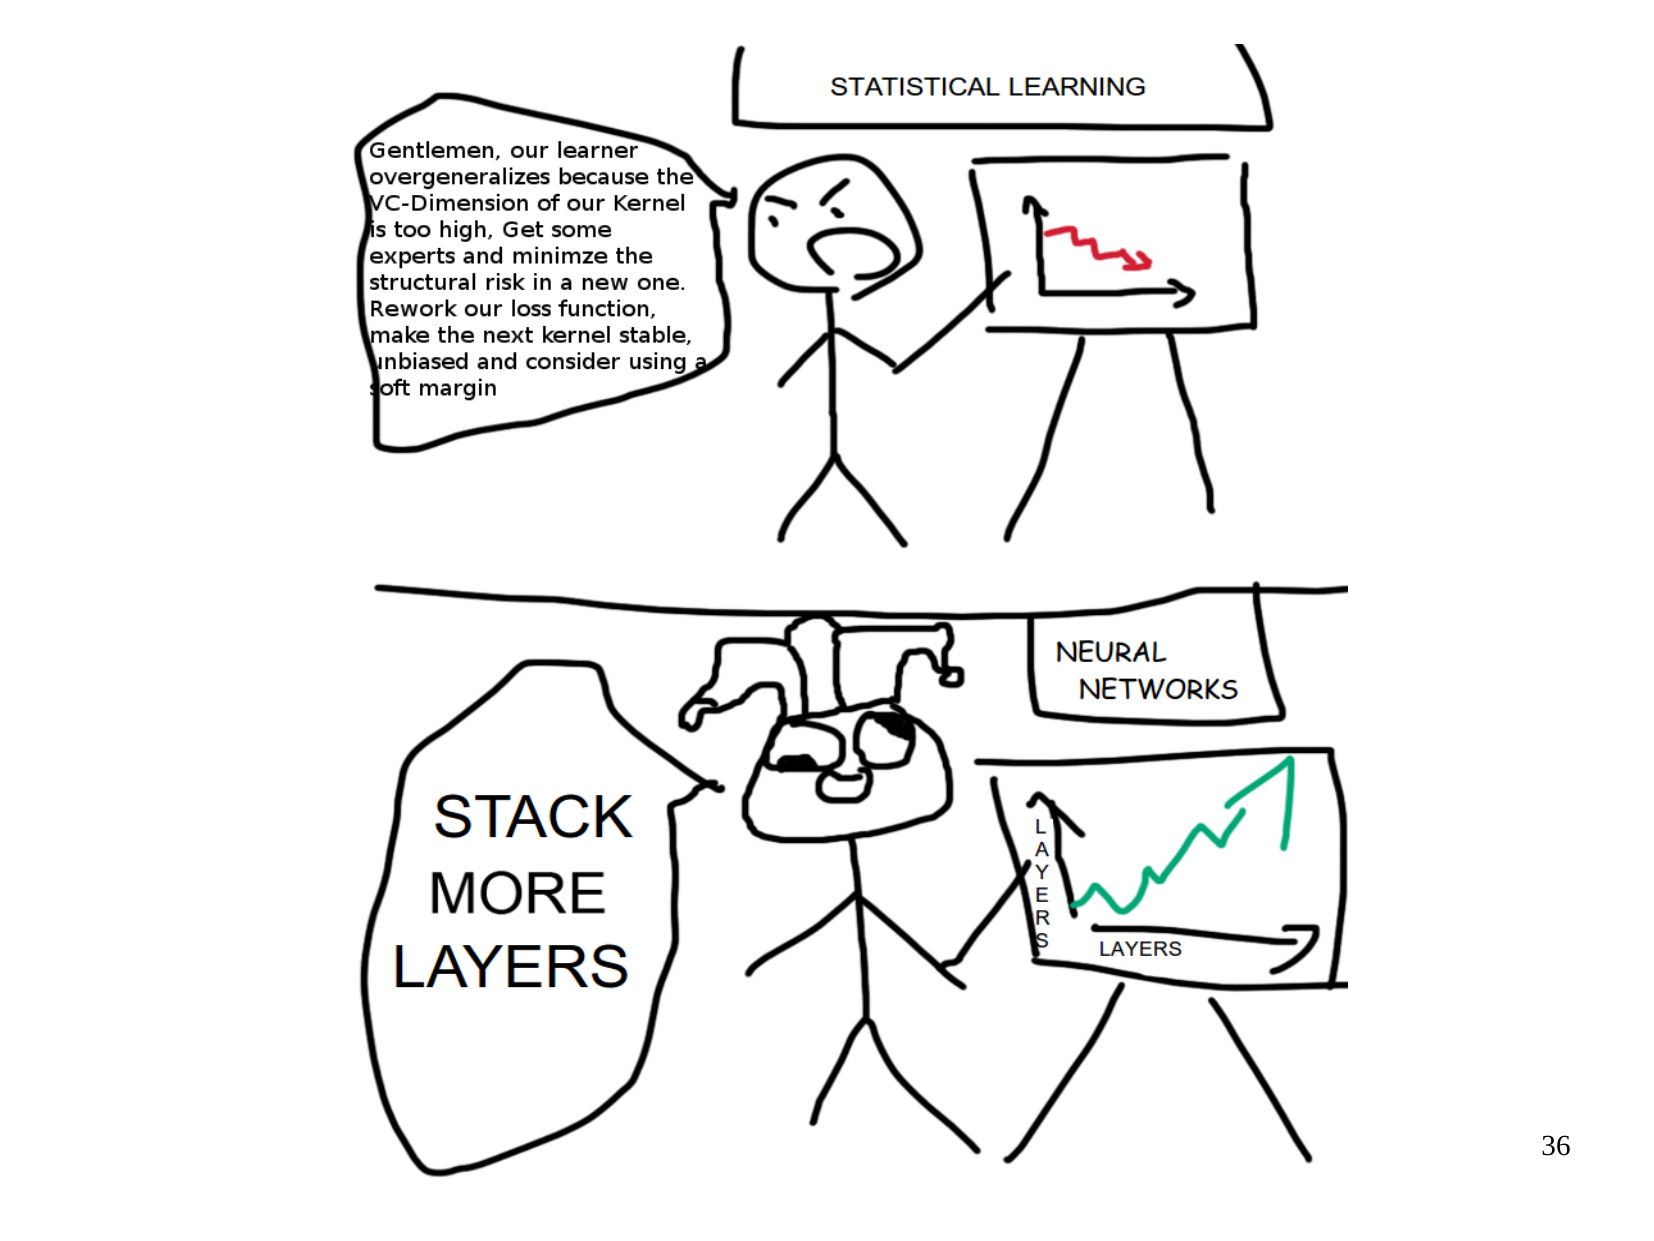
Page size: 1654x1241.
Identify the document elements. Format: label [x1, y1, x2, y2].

picture [351, 44, 1348, 1196]
